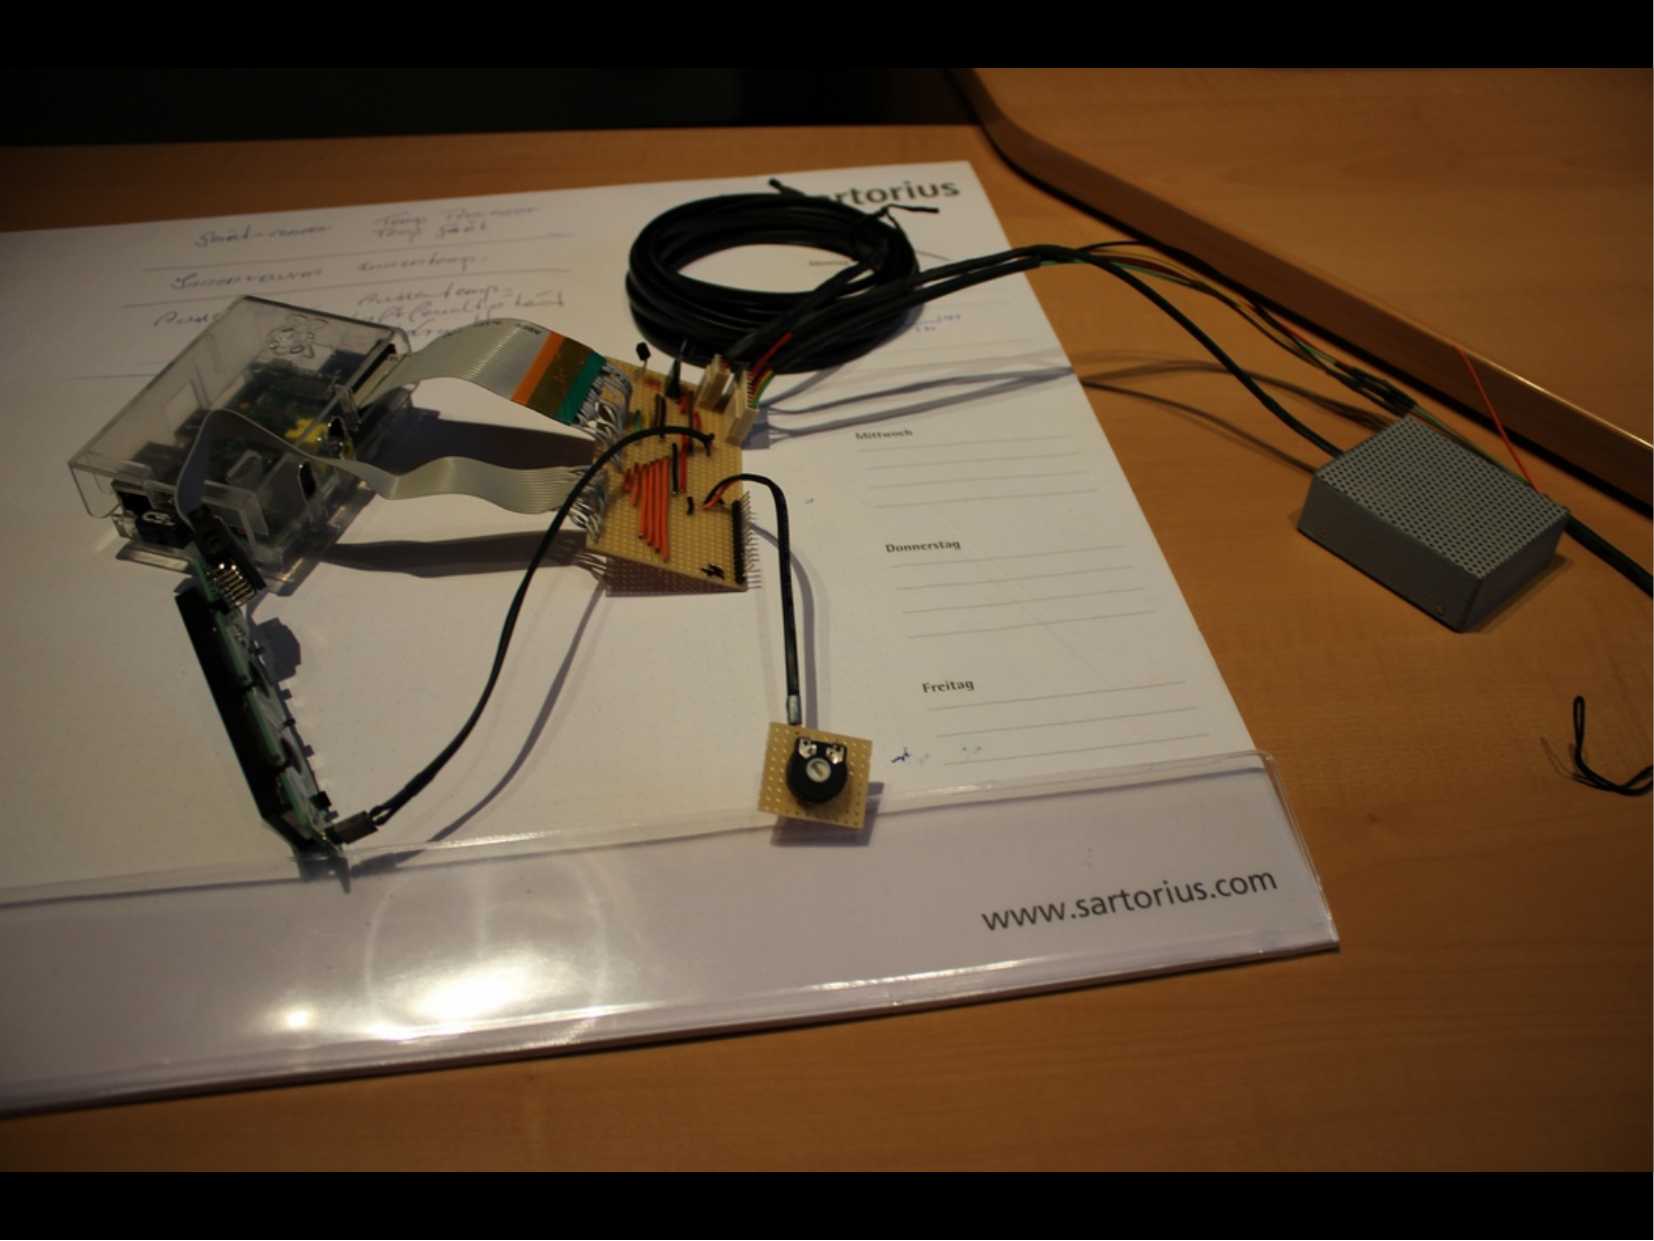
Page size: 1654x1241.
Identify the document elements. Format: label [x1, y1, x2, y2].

picture [0, 68, 1654, 1172]
